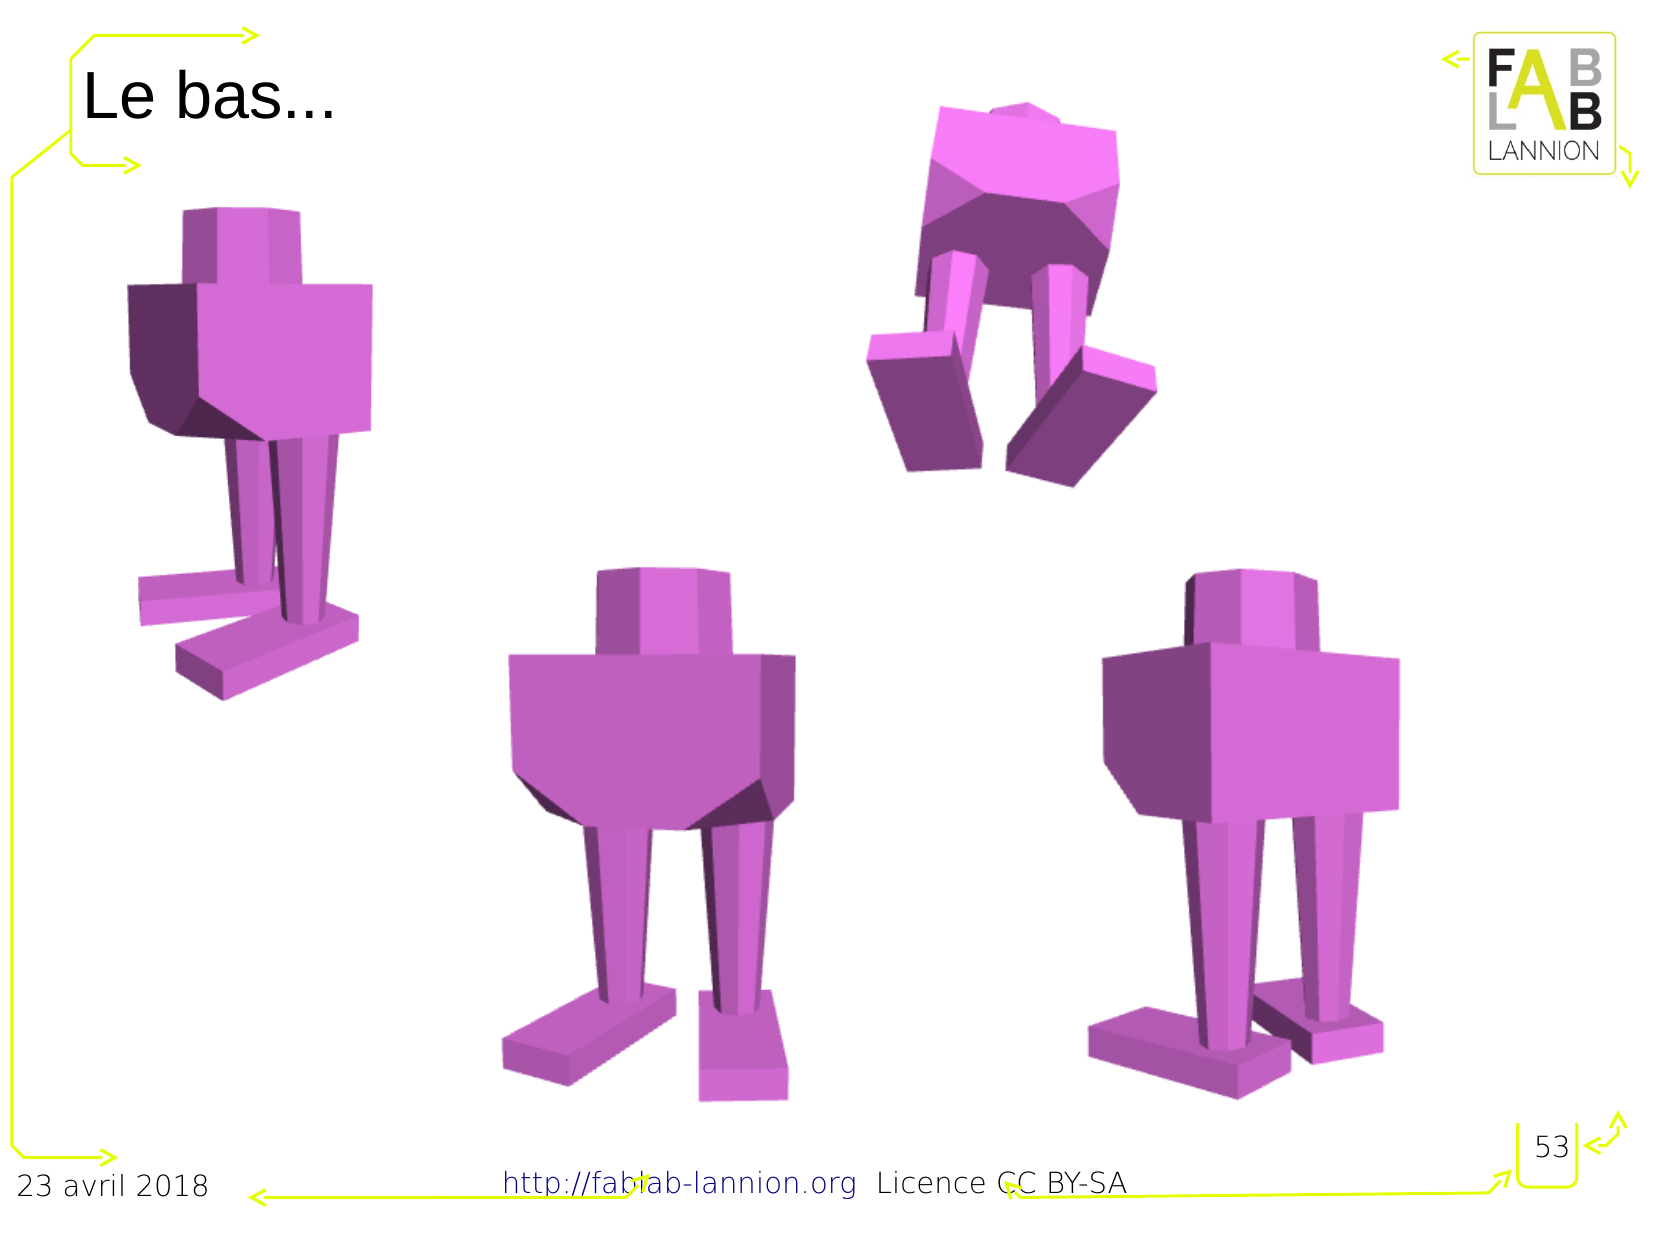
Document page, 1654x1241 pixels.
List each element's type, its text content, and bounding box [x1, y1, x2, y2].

picture [17, 177, 1584, 1145]
picture [1470, 29, 1619, 178]
picture [779, 70, 1292, 501]
title Le bas... [82, 37, 1441, 154]
